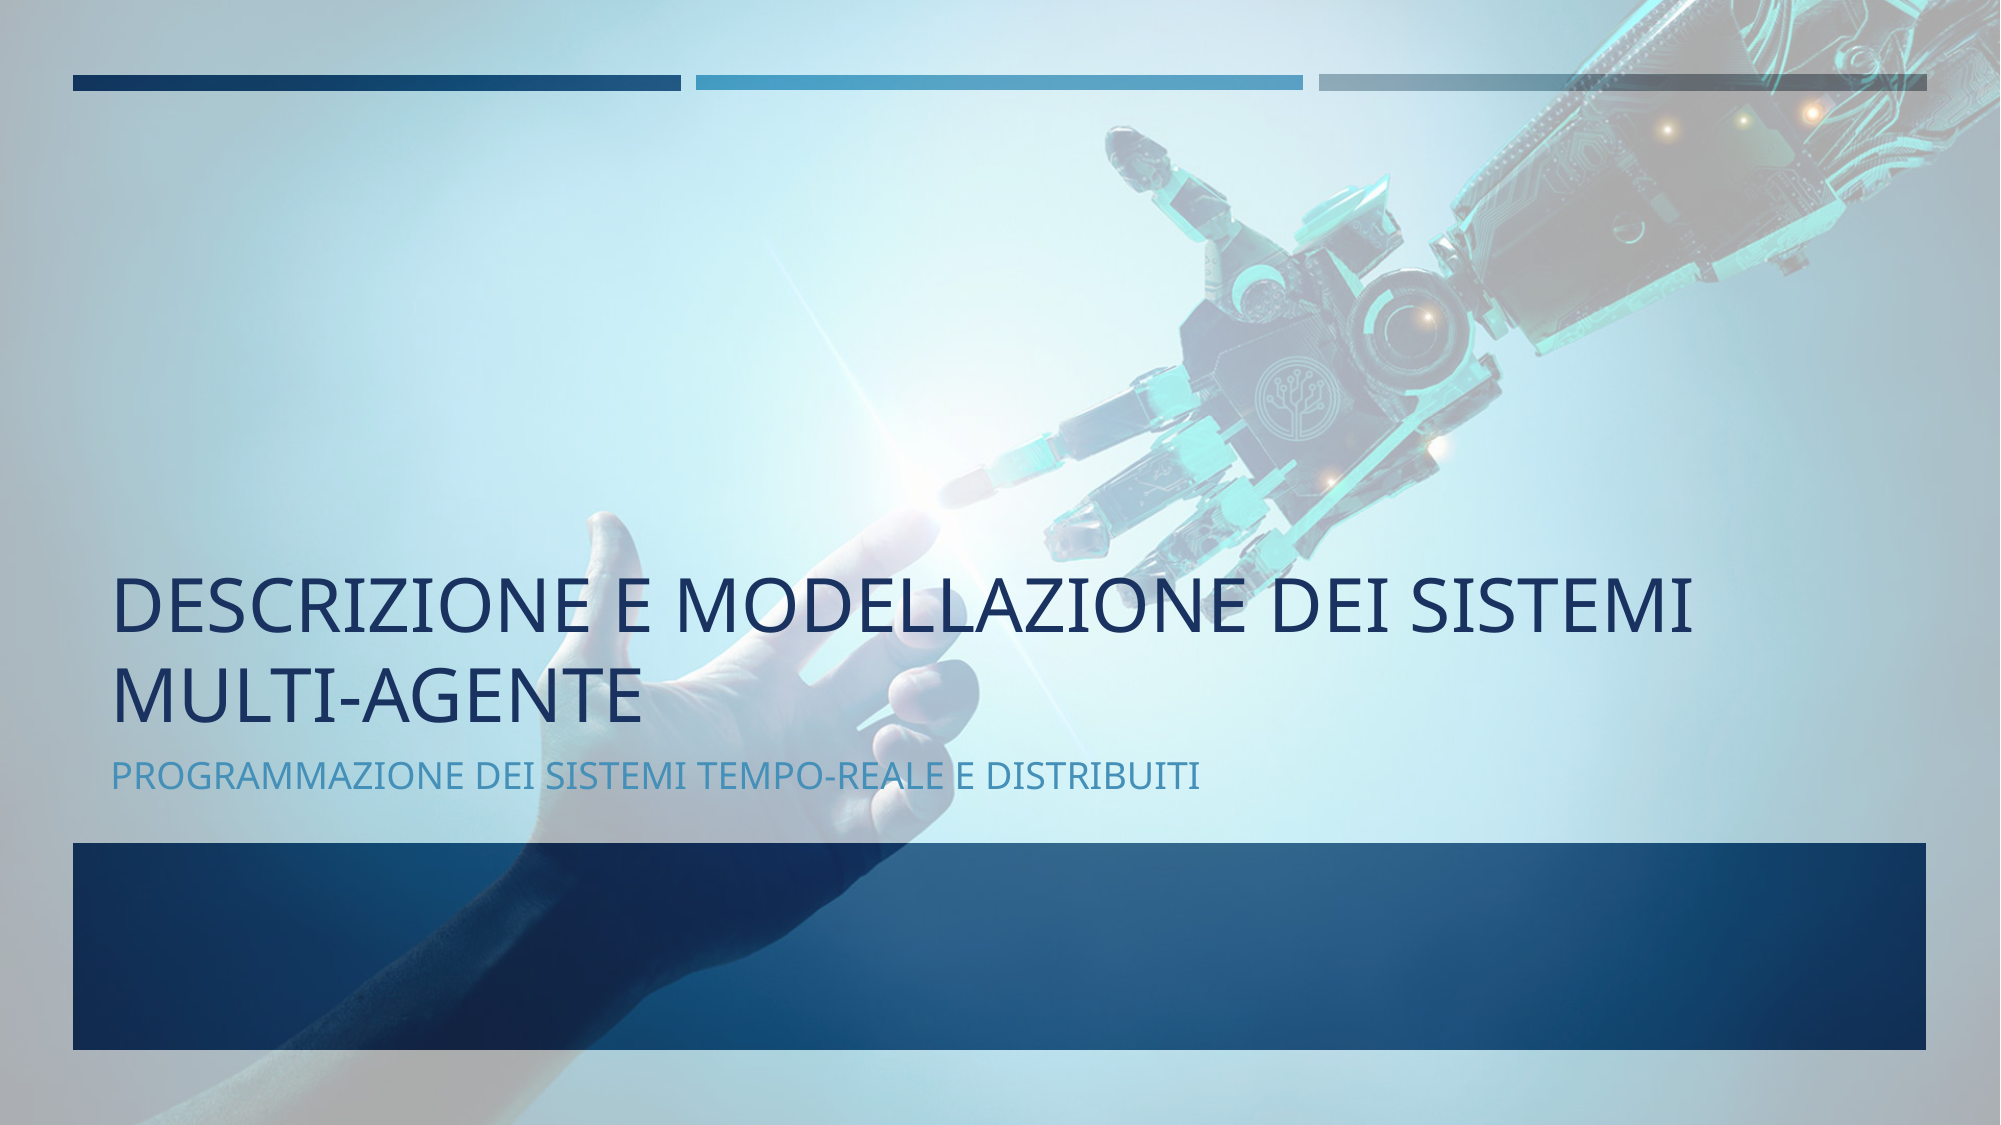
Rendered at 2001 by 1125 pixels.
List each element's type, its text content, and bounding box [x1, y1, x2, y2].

title Descrizione e modellazione dei sistemi multi-agente [95, 499, 1905, 744]
picture [0, 0, 2000, 1125]
list programmazione dei sistemi tempo-reale e distribuiti [95, 744, 1905, 844]
